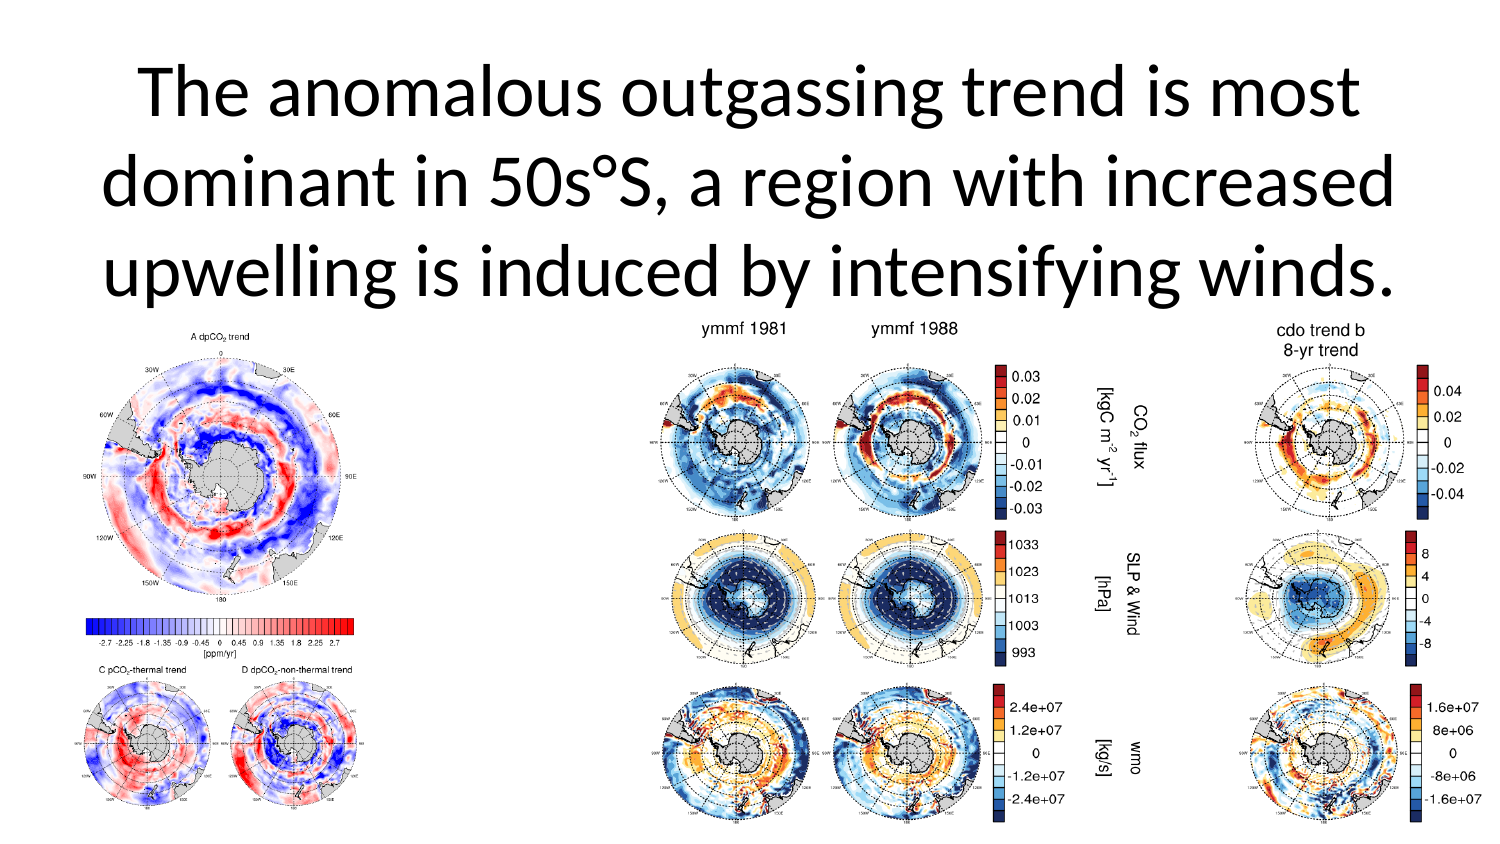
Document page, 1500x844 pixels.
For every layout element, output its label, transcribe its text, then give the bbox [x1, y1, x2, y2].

picture [654, 528, 1440, 669]
picture [69, 329, 364, 811]
picture [645, 313, 1471, 524]
title The anomalous outgassing trend is most dominant in 50s°S, a region with increased upwelling is induced by intensifying winds. [75, 33, 1426, 175]
picture [651, 680, 1489, 826]
